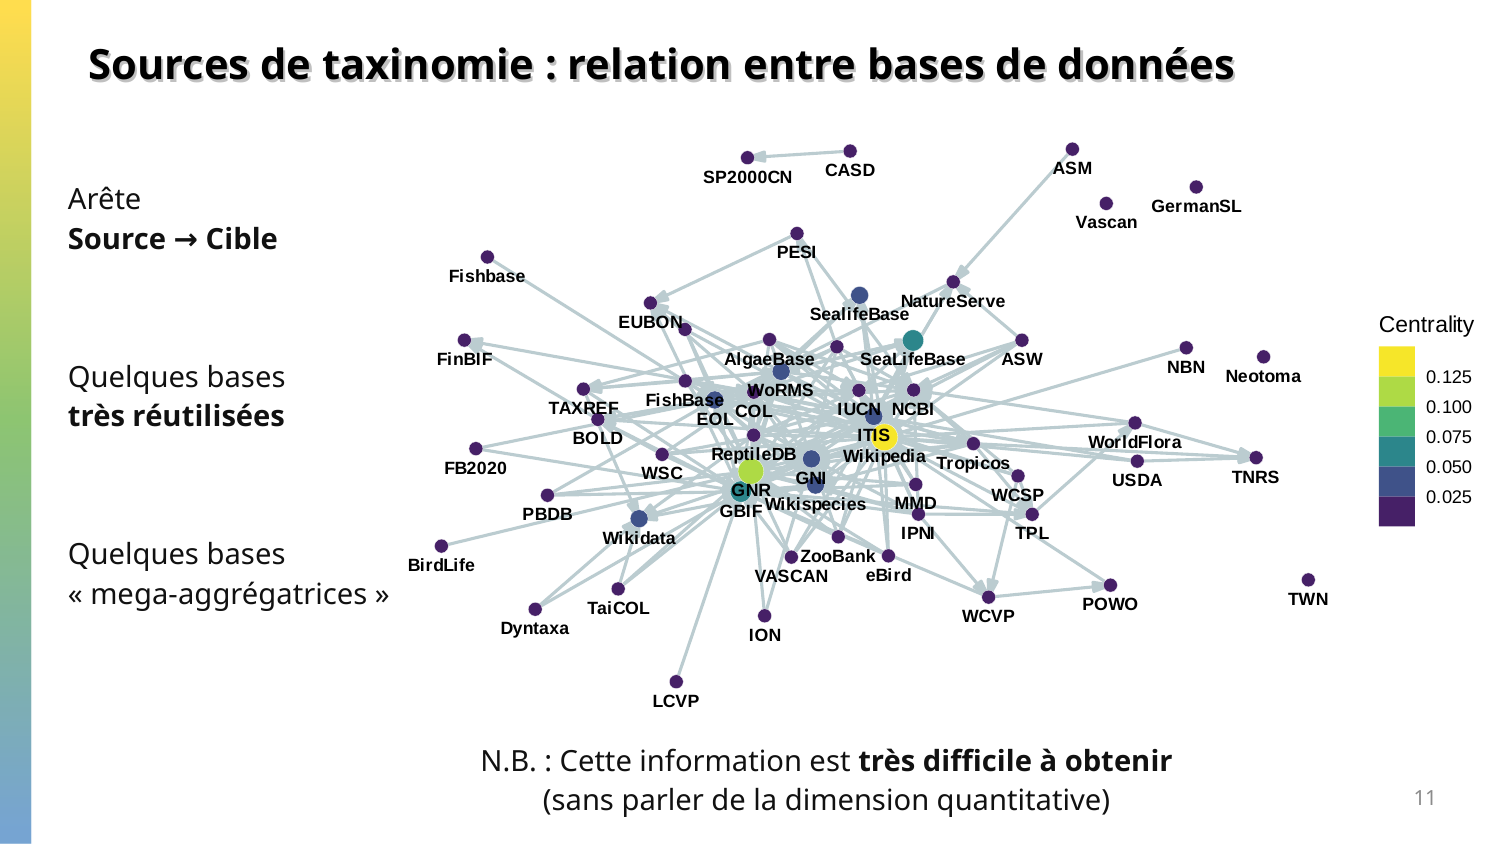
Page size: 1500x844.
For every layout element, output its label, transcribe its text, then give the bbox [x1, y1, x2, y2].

text_box <numéro> [1365, 767, 1437, 813]
picture [0, 0, 1500, 844]
text_box N.B. : Cette information est très difficile à obtenir (sans parler de la dimension quantitative) [289, 732, 1365, 819]
text_box Arête Source → Cible [53, 171, 370, 278]
text_box Quelques bases « mega-aggrégatrices » [53, 525, 381, 648]
text_box Quelques bases très réutilisées [53, 348, 358, 435]
list Sources de taxinomie : relation entre bases de données [88, 38, 1442, 133]
